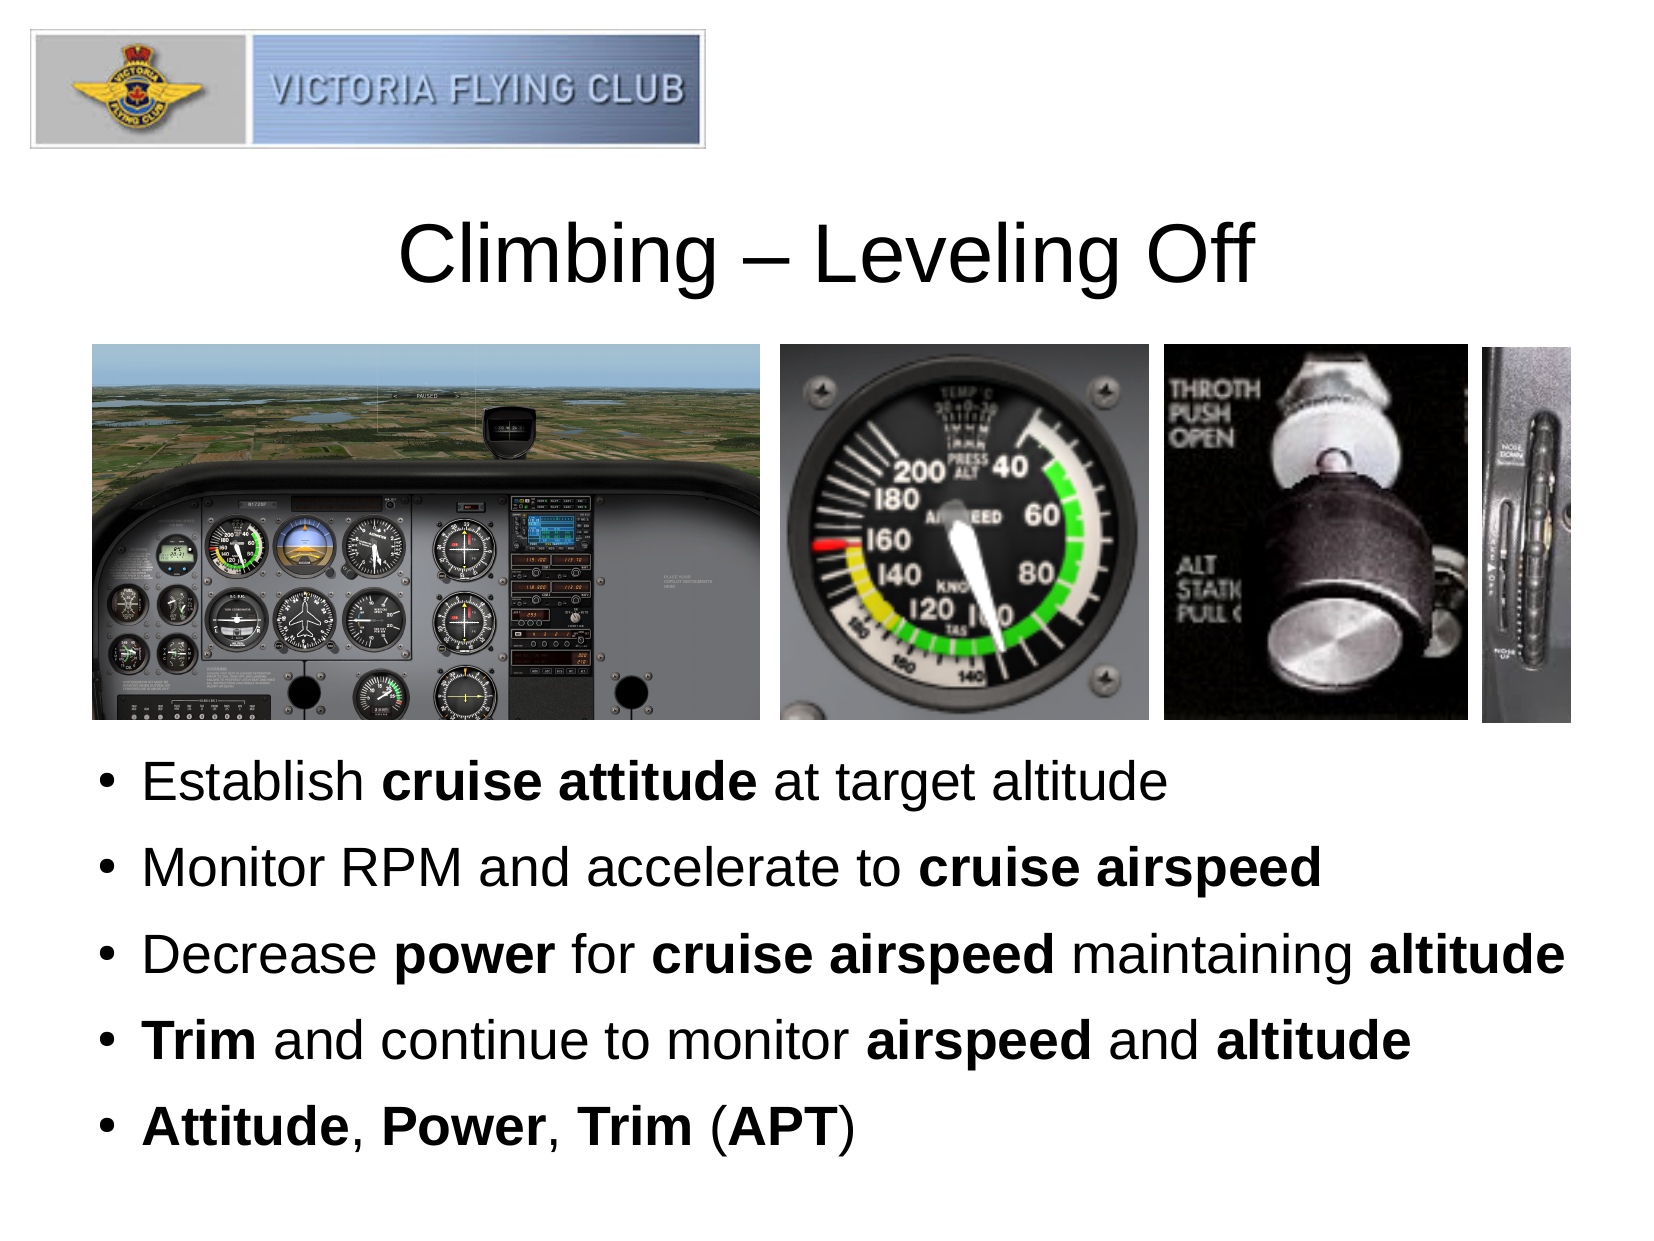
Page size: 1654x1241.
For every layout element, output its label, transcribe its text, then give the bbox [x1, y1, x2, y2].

picture [1482, 347, 1571, 723]
title Climbing – Leveling Off [82, 150, 1571, 358]
picture [780, 344, 1149, 721]
picture [92, 344, 760, 721]
list Establish cruise attitude at target altitude Monitor RPM and accelerate to cruise airspeed Decrease power for cruise airspeed maintaining altitude Trim and continue to monitor airspeed and altitude Attitude, Power, Trim (APT) [82, 750, 1571, 1216]
picture [1164, 344, 1468, 721]
picture [30, 29, 706, 149]
